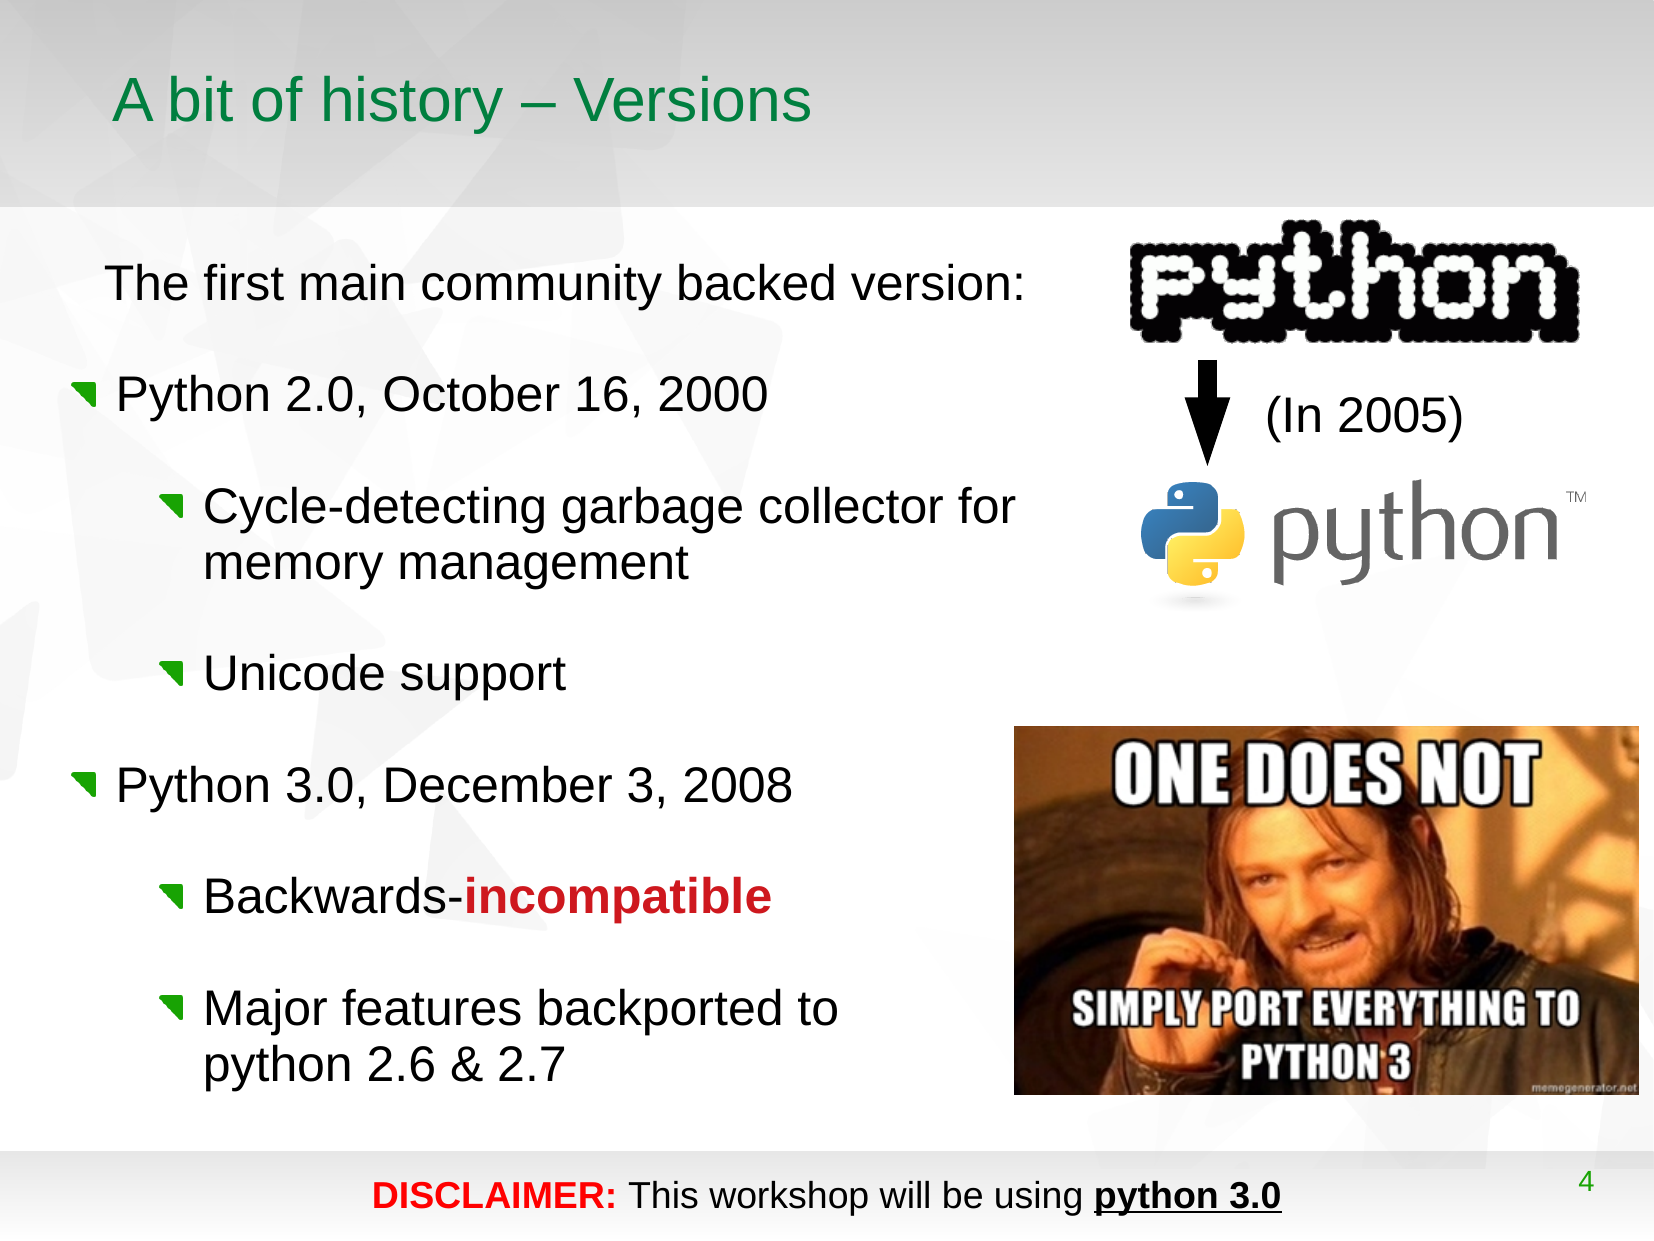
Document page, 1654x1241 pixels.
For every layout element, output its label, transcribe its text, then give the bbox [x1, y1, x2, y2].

picture [1014, 451, 1654, 1169]
text_box A bit of history – Versions [97, 58, 1581, 143]
text_box DISCLAIMER: This workshop will be using python 3.0 [17, 1167, 1636, 1241]
text_box (In 2005) [1206, 379, 1505, 451]
text_box The first main community backed version: Python 2.0, October 16, 2000 Cycle-detecting garbage collector for memory management Unicode support Python 3.0, December 3, 2008 Backwards-incompatible Major features backported to python 2.6 & 2.7 [57, 247, 1162, 1167]
picture [0, 0, 783, 931]
picture [1129, 219, 1580, 344]
